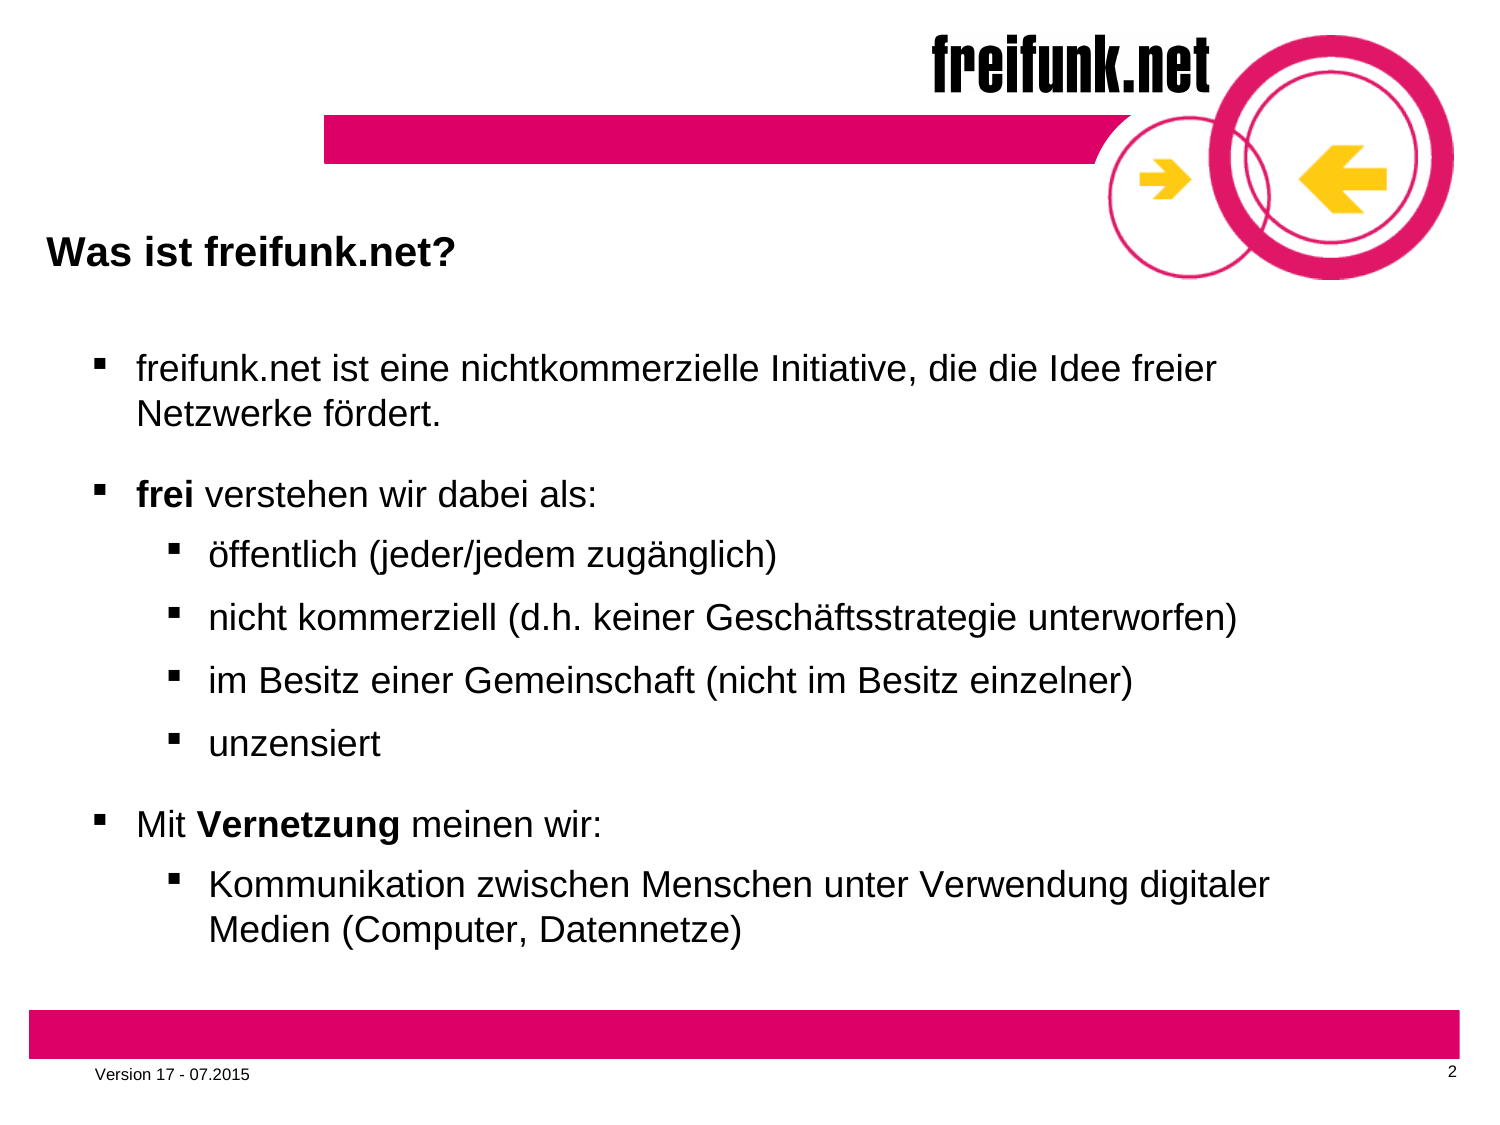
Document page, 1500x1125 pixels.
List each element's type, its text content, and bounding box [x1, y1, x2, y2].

picture [932, 34, 1454, 280]
text_box Was ist freifunk.net? [46, 225, 1039, 305]
text_box freifunk.net ist eine nichtkommerzielle Initiative, die die Idee freier Netzwerke fördert. frei verstehen wir dabei als: öffentlich (jeder/jedem zugänglich) nicht kommerziell (d.h. keiner Geschäftsstrategie unterworfen) im Besitz einer Gemeinschaft (nicht im Besitz einzelner) unzensiert Mit Vernetzung meinen wir: Kommunikation zwischen Menschen unter Verwendung digitaler Medien (Computer, Datennetze) [61, 344, 1291, 997]
